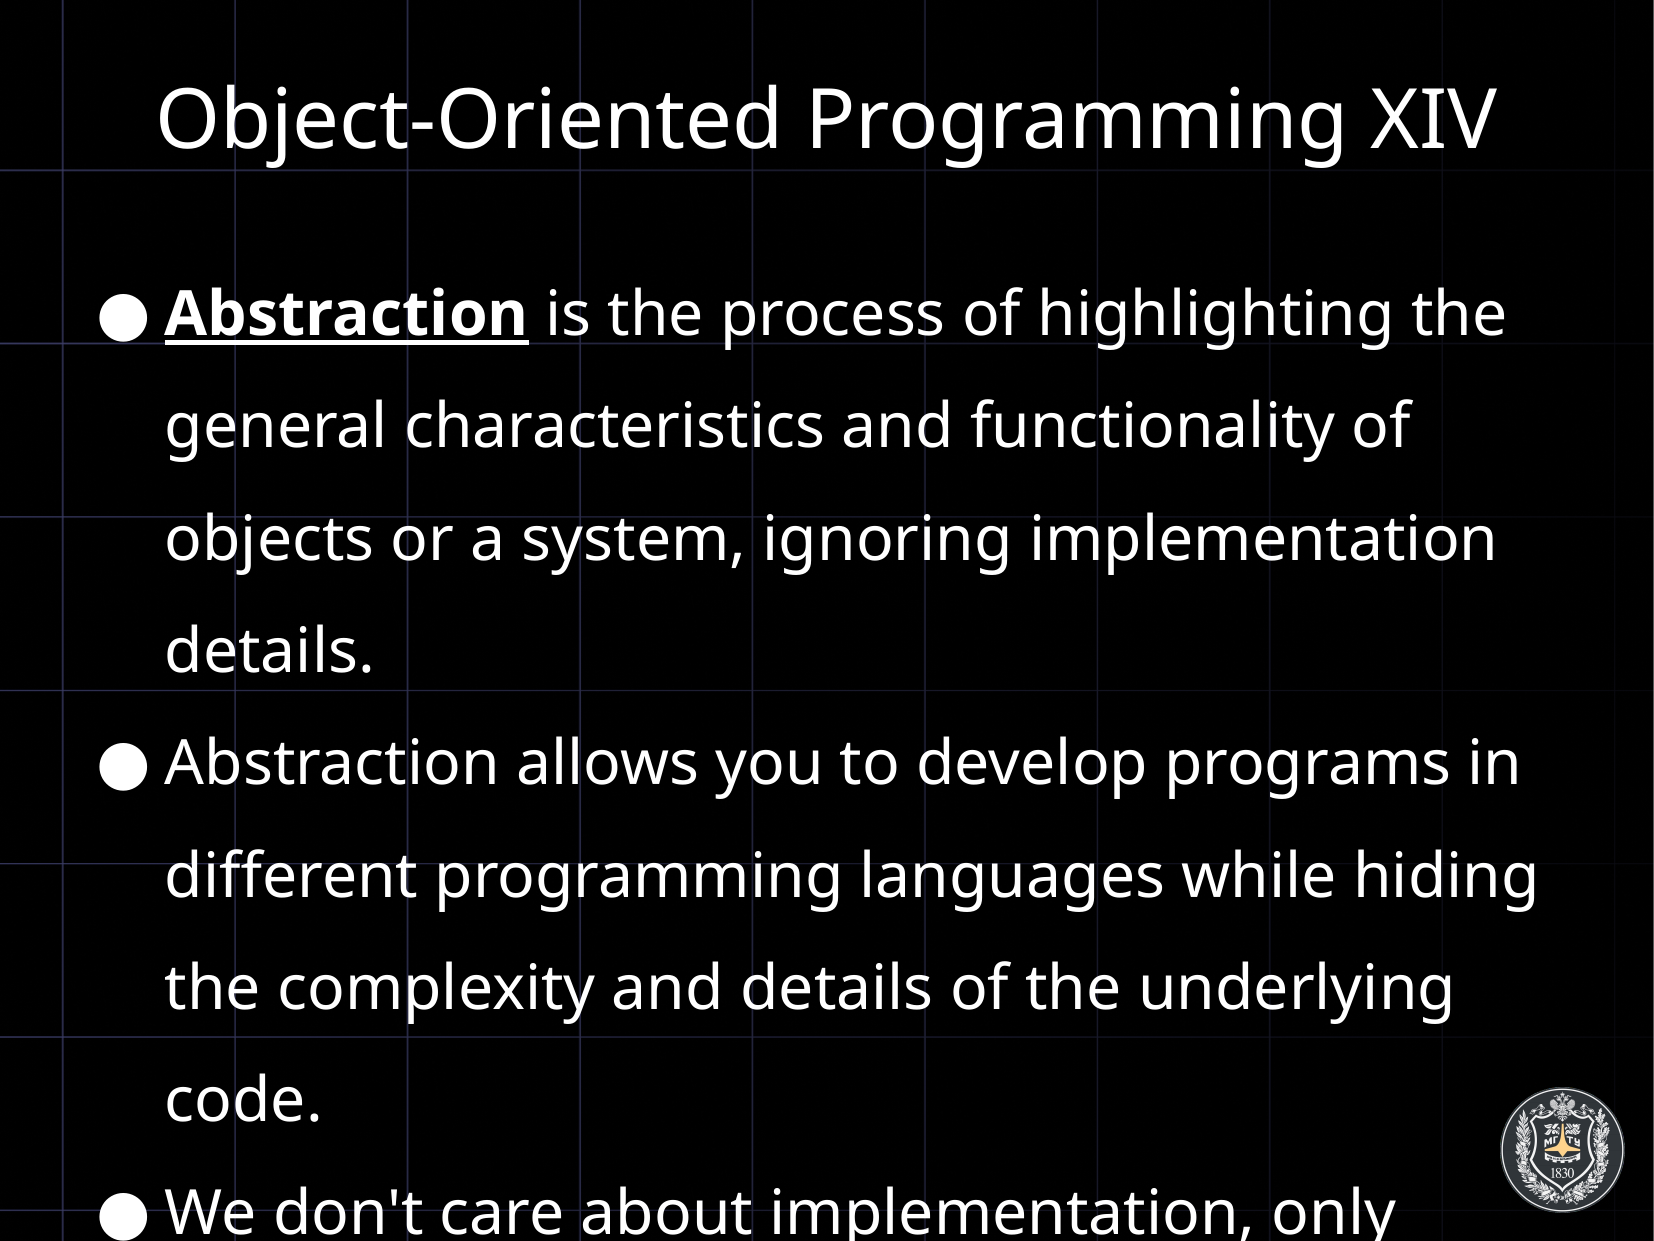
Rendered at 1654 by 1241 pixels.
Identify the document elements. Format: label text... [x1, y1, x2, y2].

text_box Object-Oriented Programming XIV [82, 37, 1571, 187]
text_box Abstraction is the process of highlighting the general characteristics and functionality of objects or a system, ignoring implementation details. Abstraction allows you to develop programs in different programming languages while hiding the complexity and details of the underlying code. We don't care about implementation, only functionality matters! [74, 187, 1575, 1241]
picture [0, 0, 1654, 1241]
